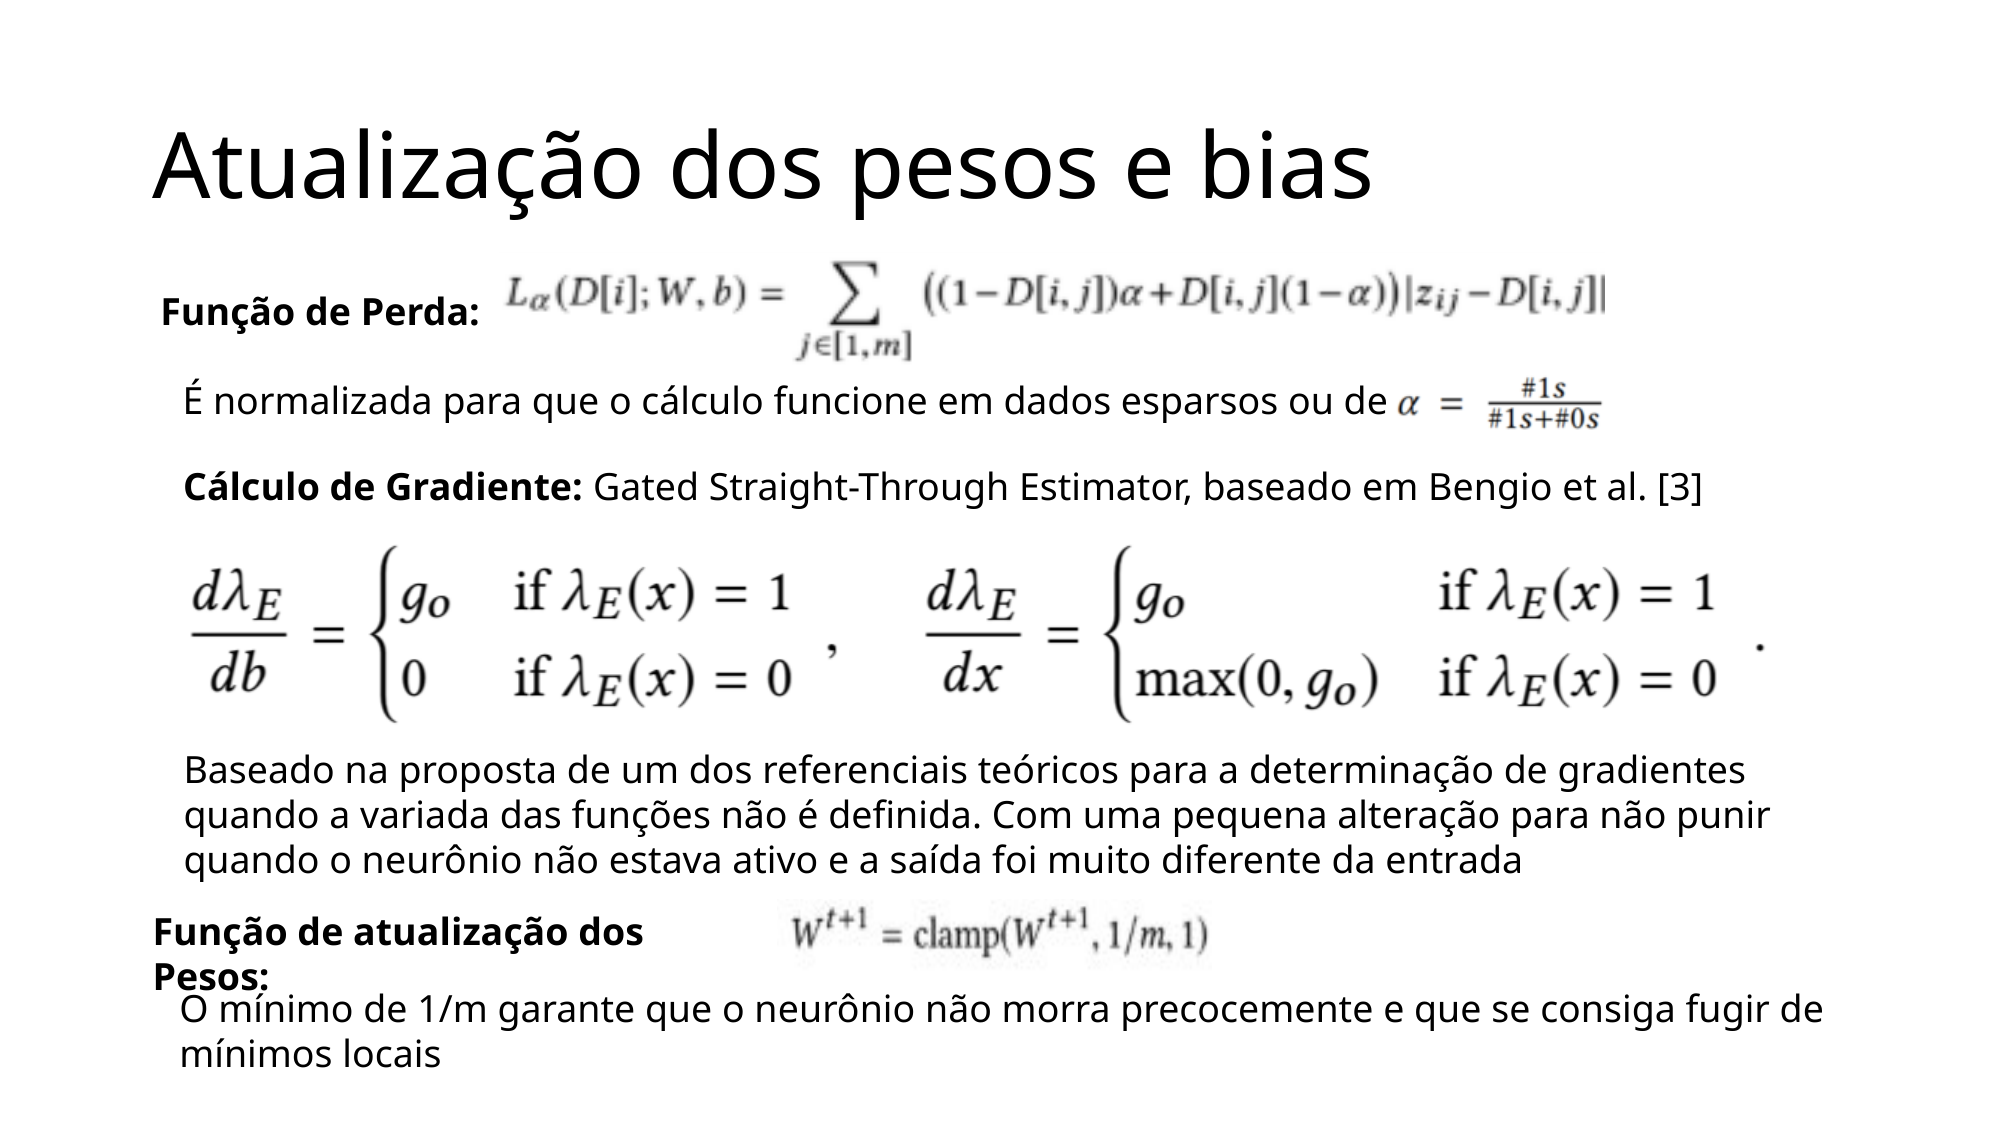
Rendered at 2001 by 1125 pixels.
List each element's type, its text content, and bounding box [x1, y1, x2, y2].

text_box Baseado na proposta de um dos referenciais teóricos para a determinação de gradientes quando a variada das funções não é definida. Com uma pequena alteração para não punir quando o neurônio não estava ativo e a saída foi muito diferente da entrada [168, 738, 1809, 891]
picture [777, 899, 1212, 976]
picture [499, 251, 1605, 369]
text_box Função de Perda: [145, 280, 534, 341]
title Atualização dos pesos e bias [137, 59, 1863, 278]
picture [167, 522, 1772, 738]
text_box Cálculo de Gradiente: Gated Straight-Through Estimator, baseado em Bengio et al. [3] [168, 455, 1774, 516]
text_box O mínimo de 1/m garante que o neurônio não morra precocemente e que se consiga fugir de mínimos locais [164, 977, 1944, 1038]
picture [1389, 374, 1615, 434]
text_box É normalizada para que o cálculo funcione em dados esparsos ou densos [167, 369, 1666, 430]
text_box Função de atualização dos Pesos: [137, 900, 774, 961]
